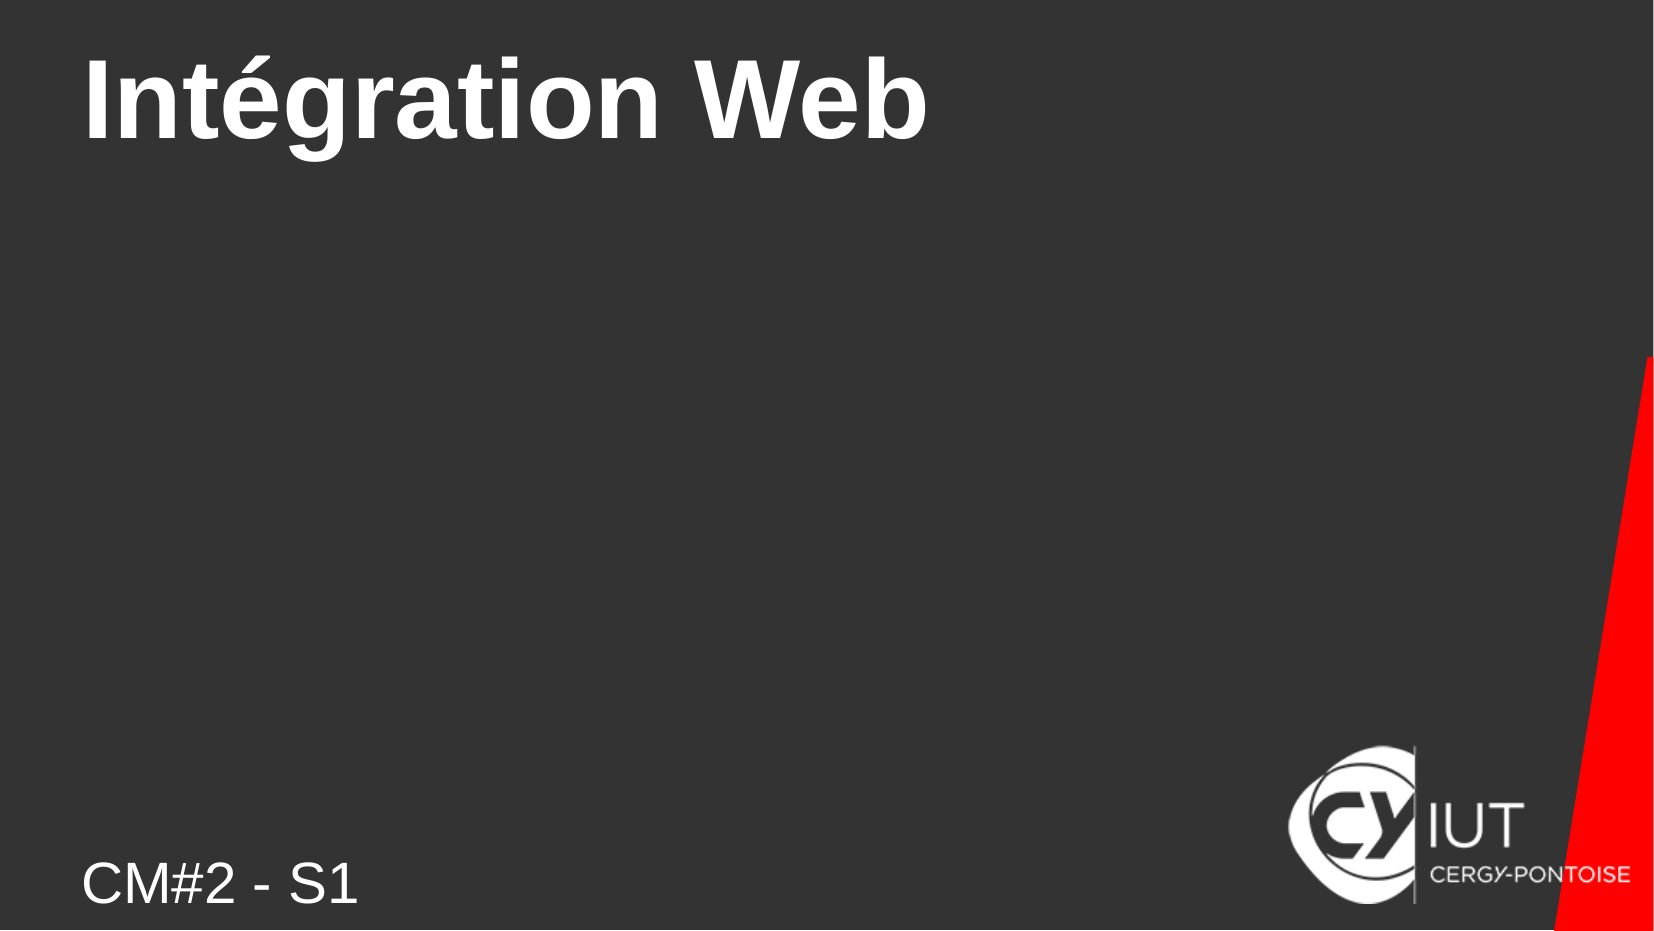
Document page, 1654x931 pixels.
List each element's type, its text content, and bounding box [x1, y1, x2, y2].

title CM#2 - S1 [81, 805, 1205, 931]
title Intégration Web [82, 36, 1571, 226]
picture [1284, 744, 1630, 904]
text_box [1554, 356, 1654, 931]
